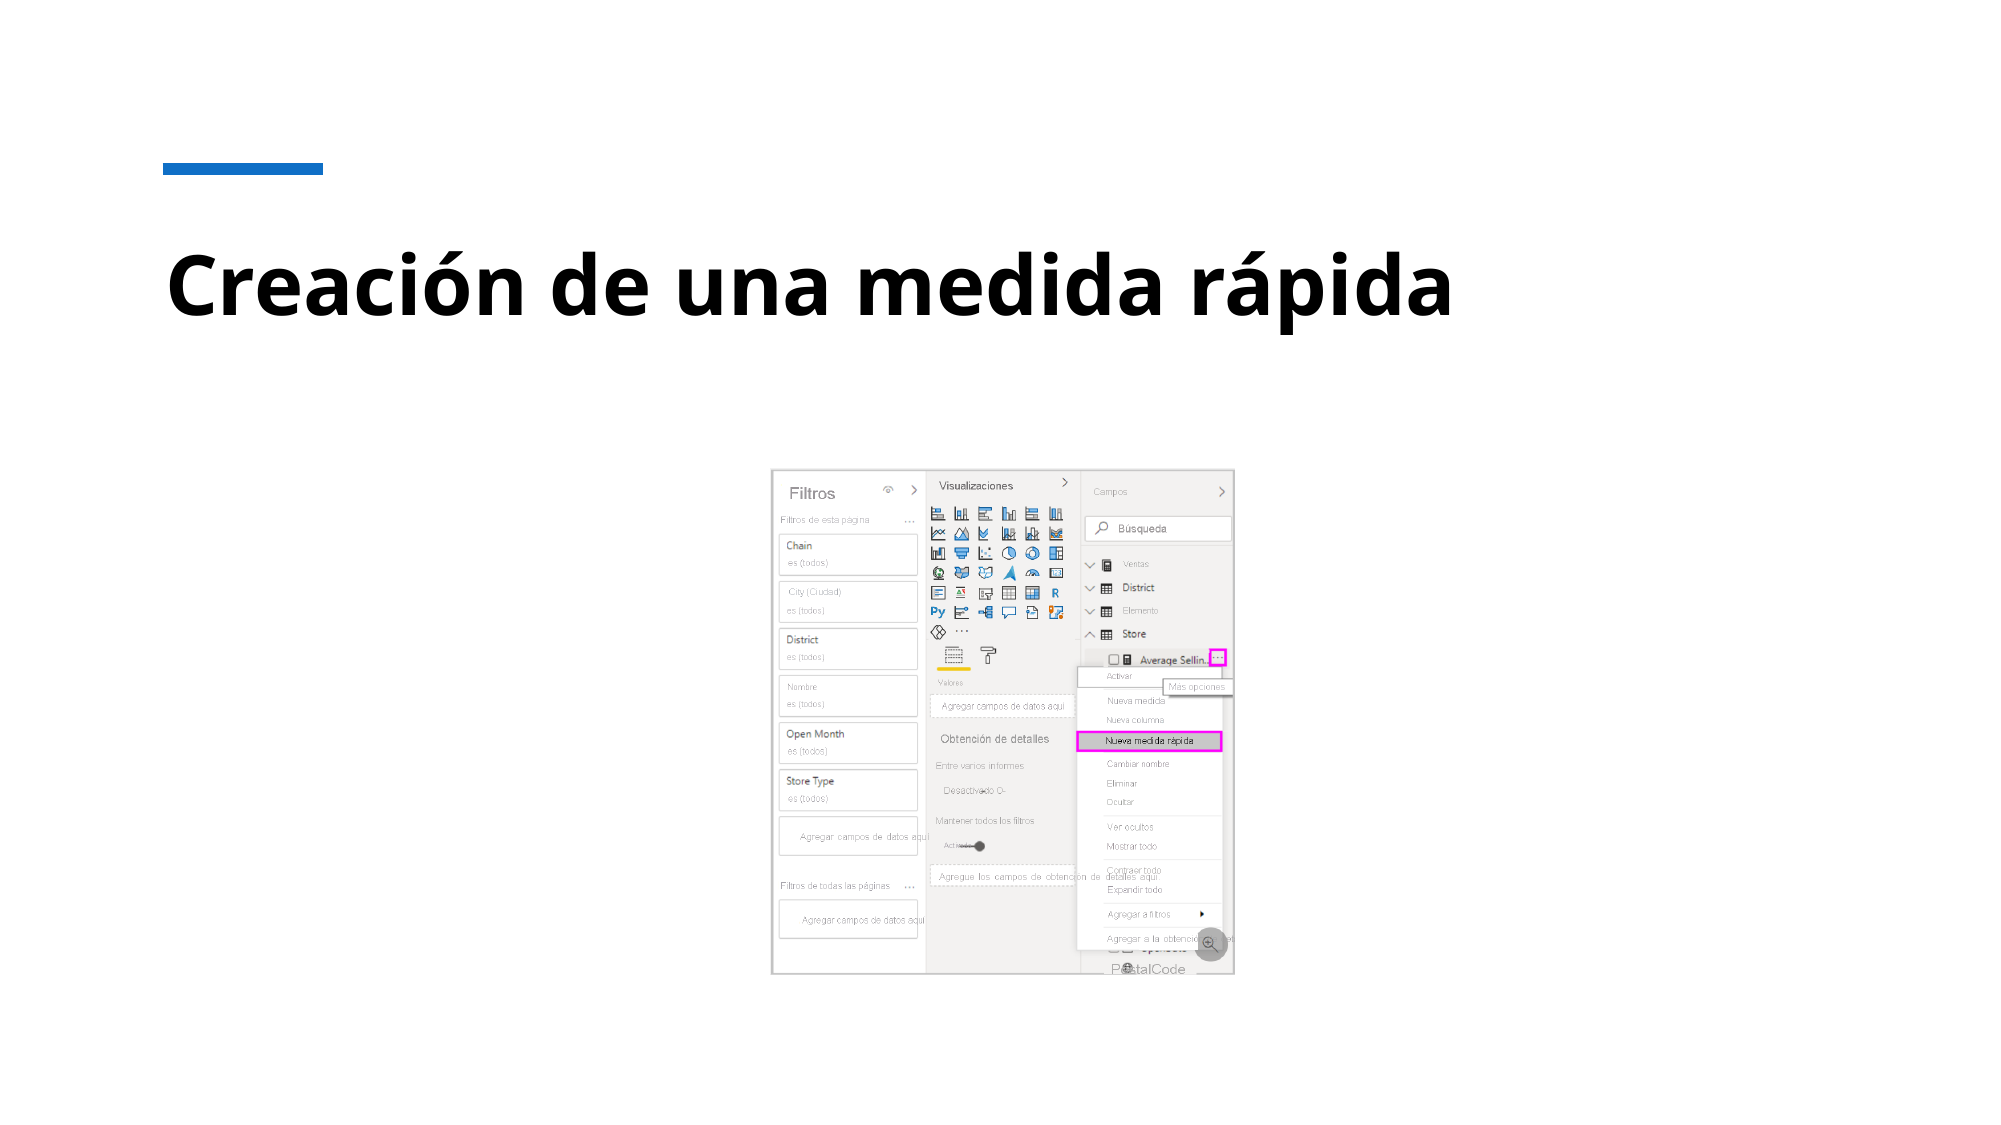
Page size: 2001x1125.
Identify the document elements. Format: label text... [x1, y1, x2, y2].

title Creación de una medida rápida [150, 224, 1851, 441]
picture [765, 467, 1235, 975]
